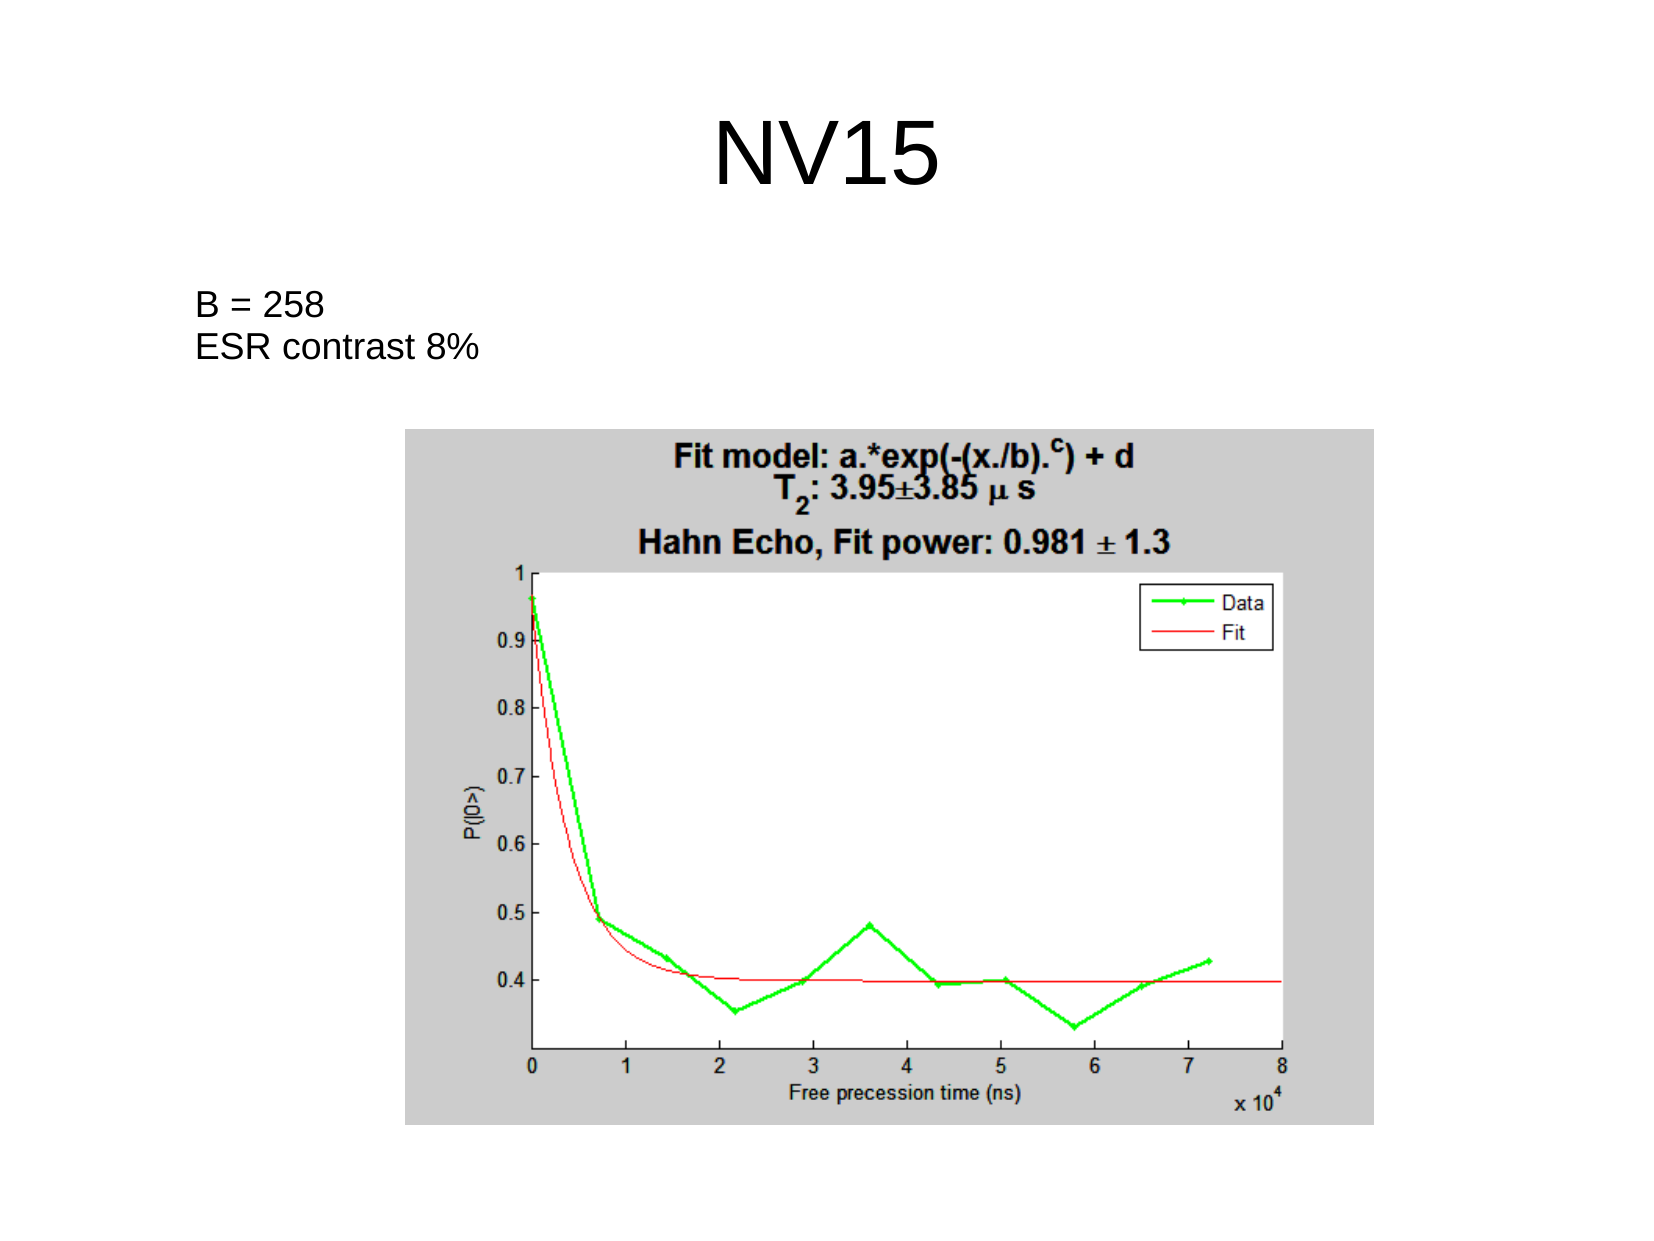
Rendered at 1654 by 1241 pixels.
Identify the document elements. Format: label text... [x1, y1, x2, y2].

title NV15 [82, 49, 1571, 257]
picture [405, 429, 1374, 1126]
text_box B = 258 ESR contrast 8% [180, 276, 496, 376]
